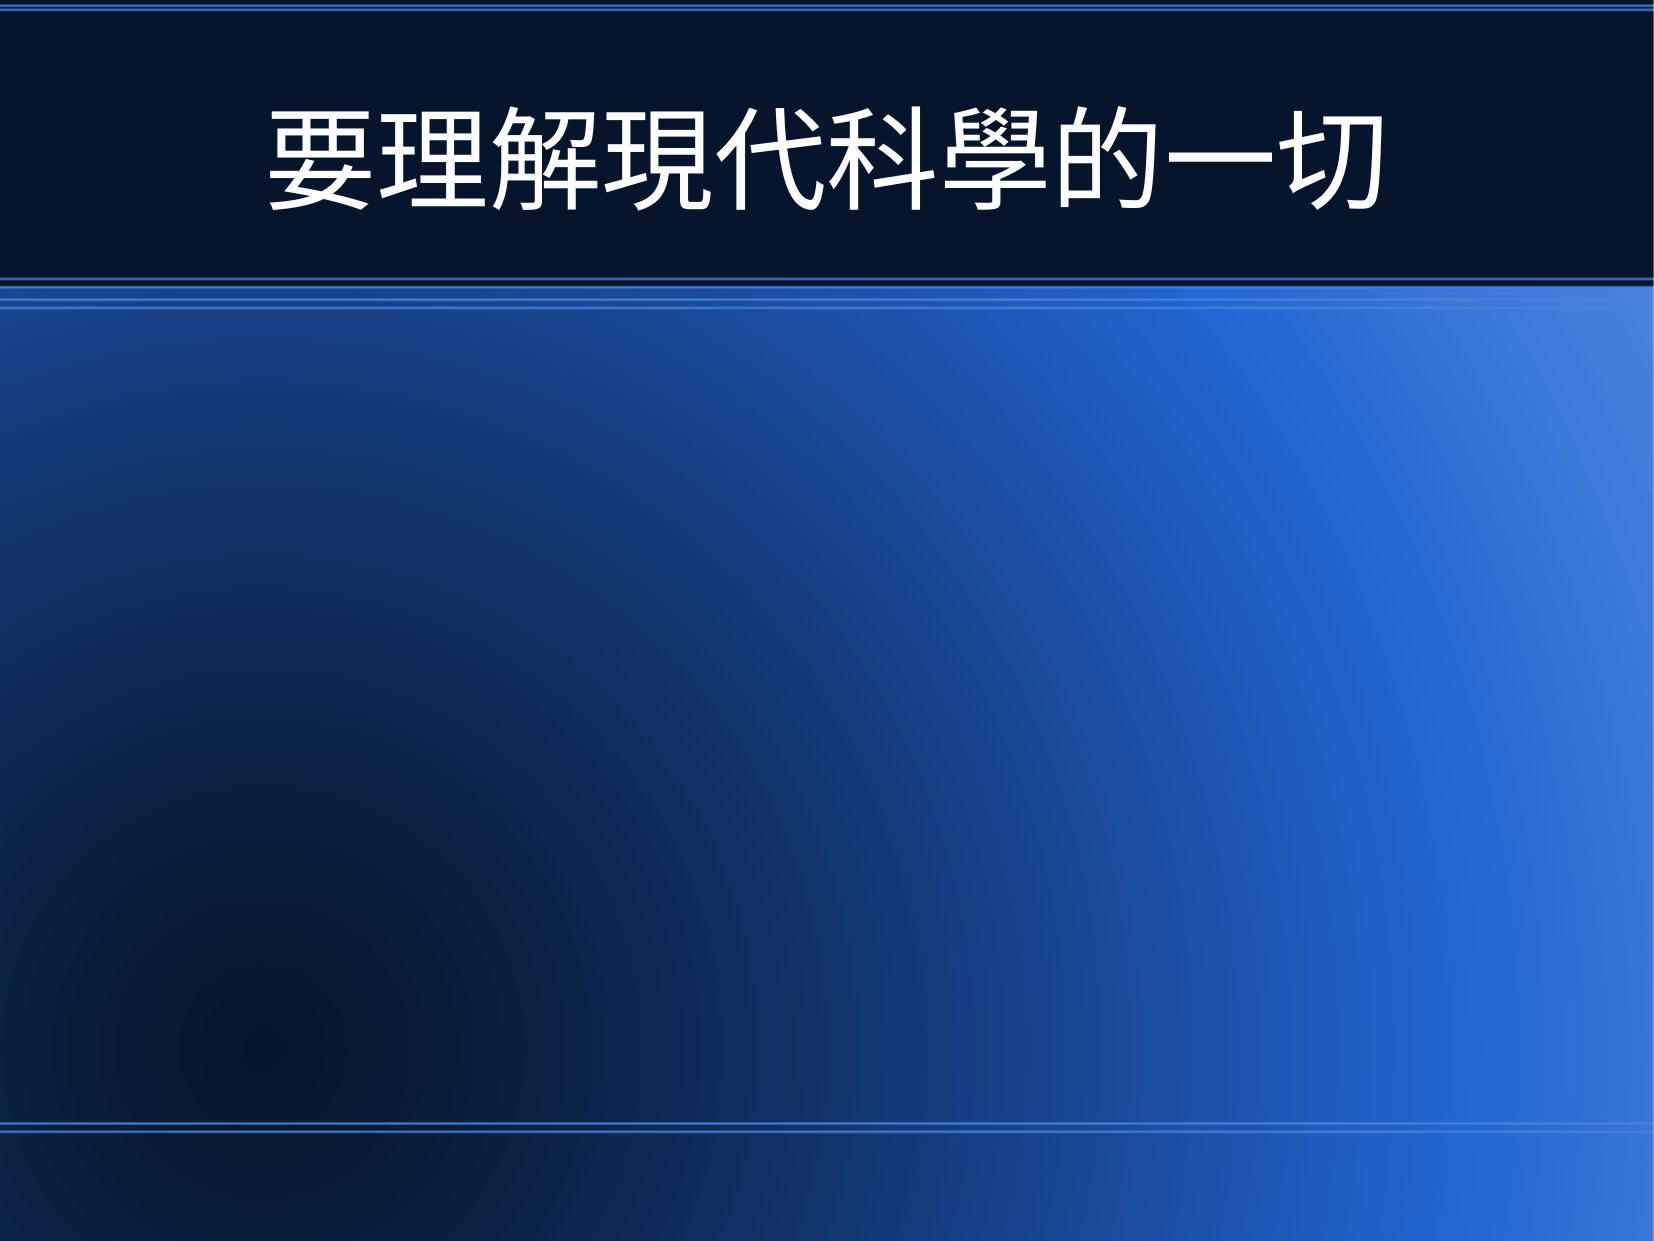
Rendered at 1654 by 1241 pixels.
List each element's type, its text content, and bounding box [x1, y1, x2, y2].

picture [0, 0, 1654, 1241]
title 要理解現代科學的一切 [82, 49, 1571, 257]
